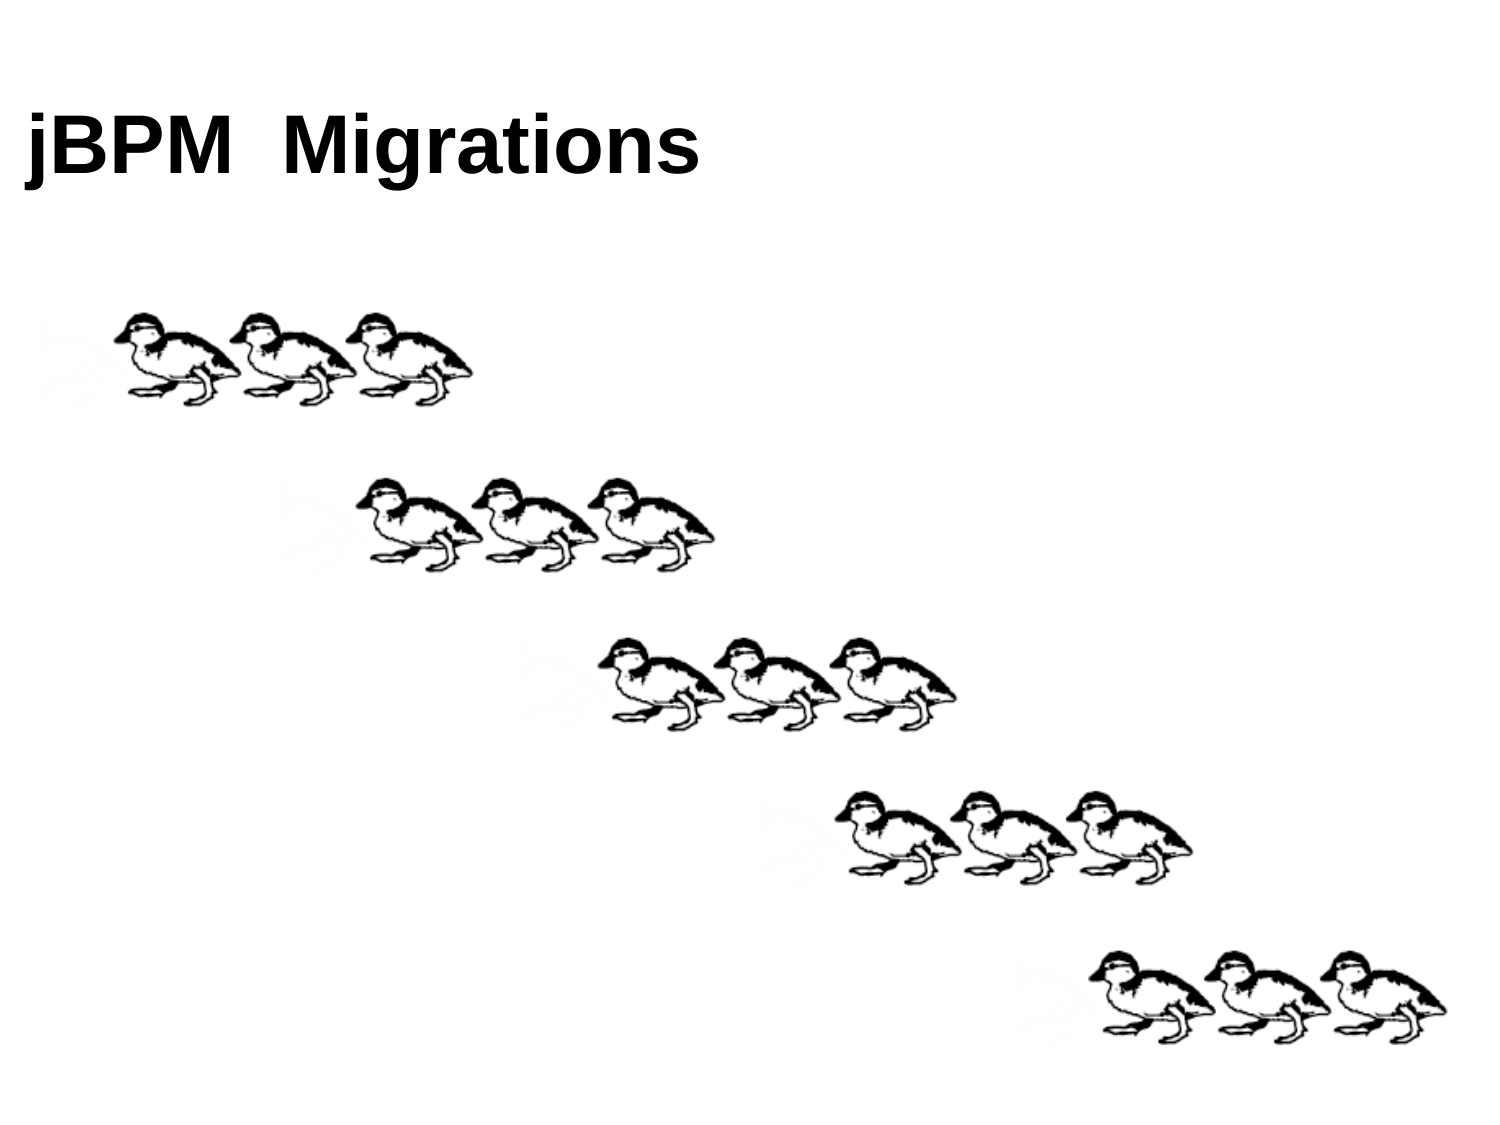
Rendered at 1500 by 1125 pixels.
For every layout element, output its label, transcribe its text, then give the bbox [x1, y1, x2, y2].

text_box jBPM Migrations [11, 82, 1163, 233]
picture [37, 262, 1500, 1089]
